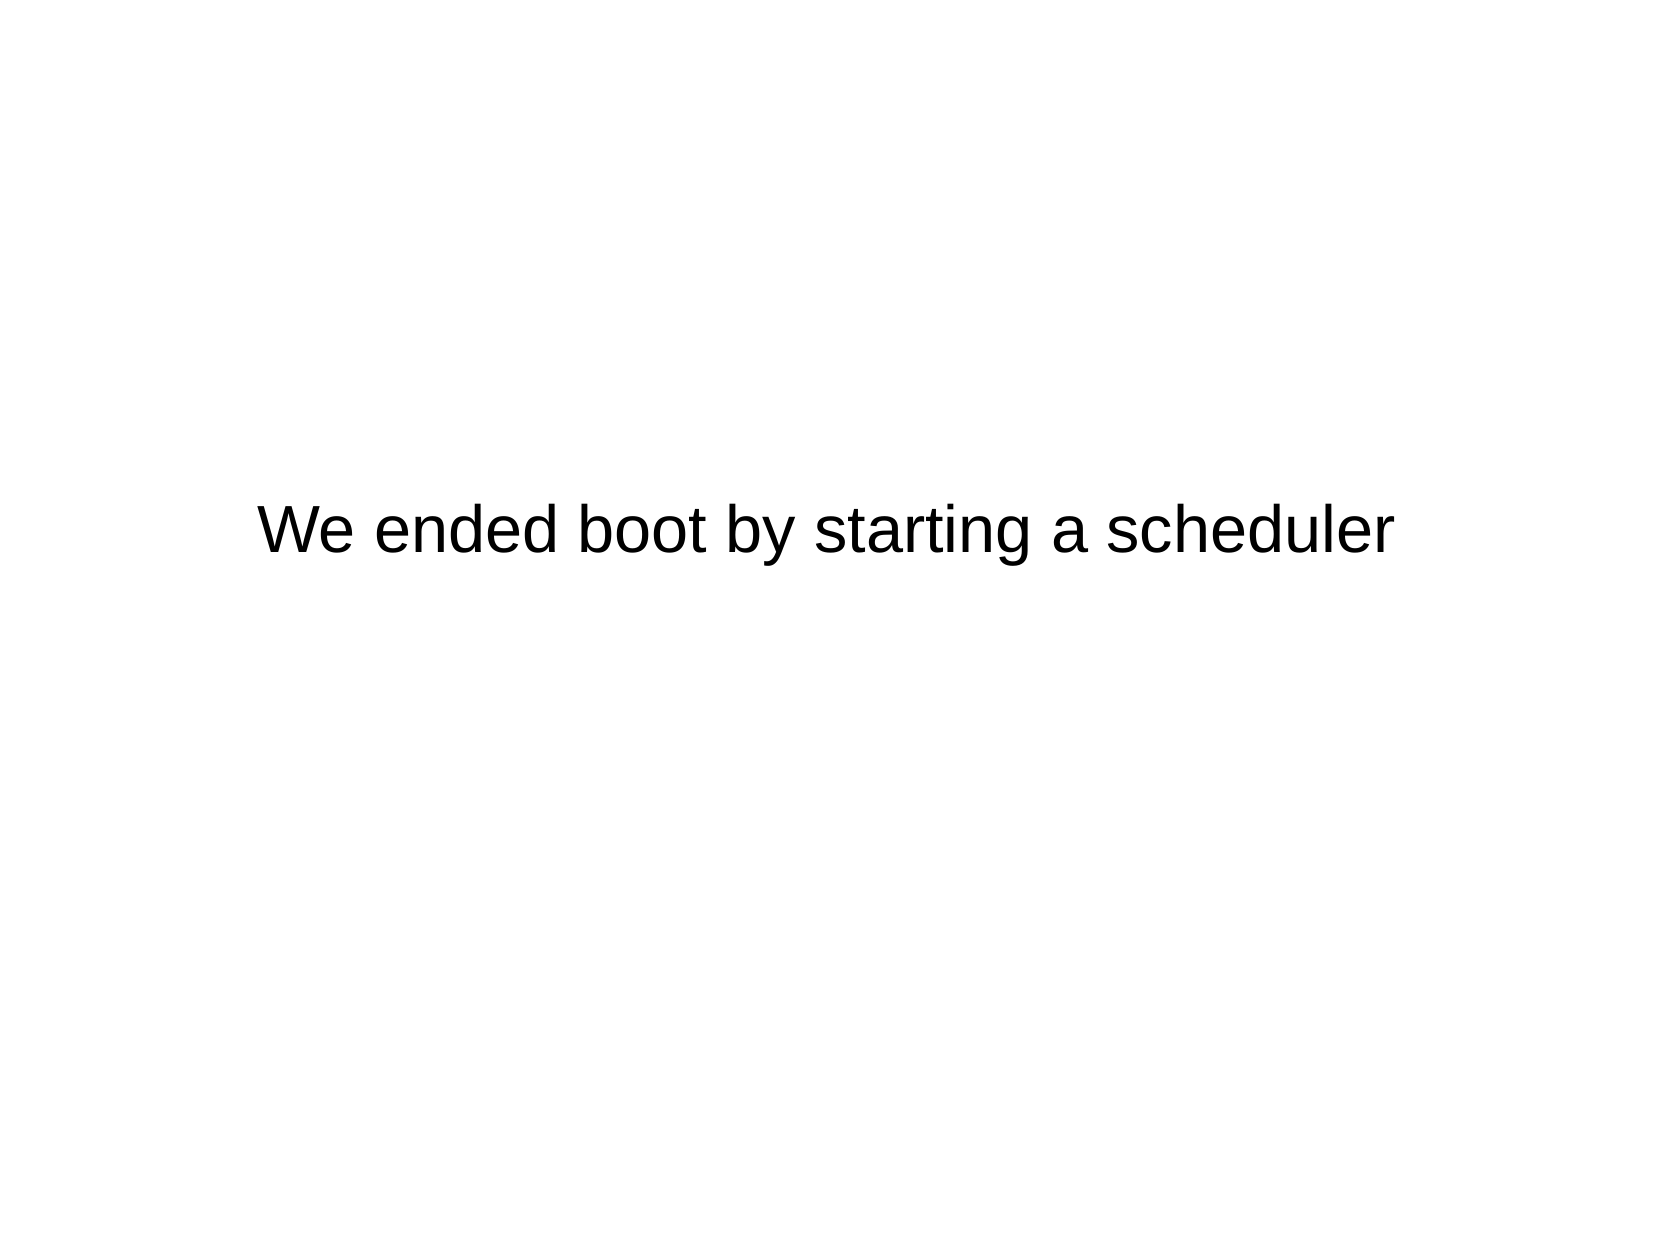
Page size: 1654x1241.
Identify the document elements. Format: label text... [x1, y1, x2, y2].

subtitle We ended boot by starting a scheduler [82, 49, 1571, 1010]
